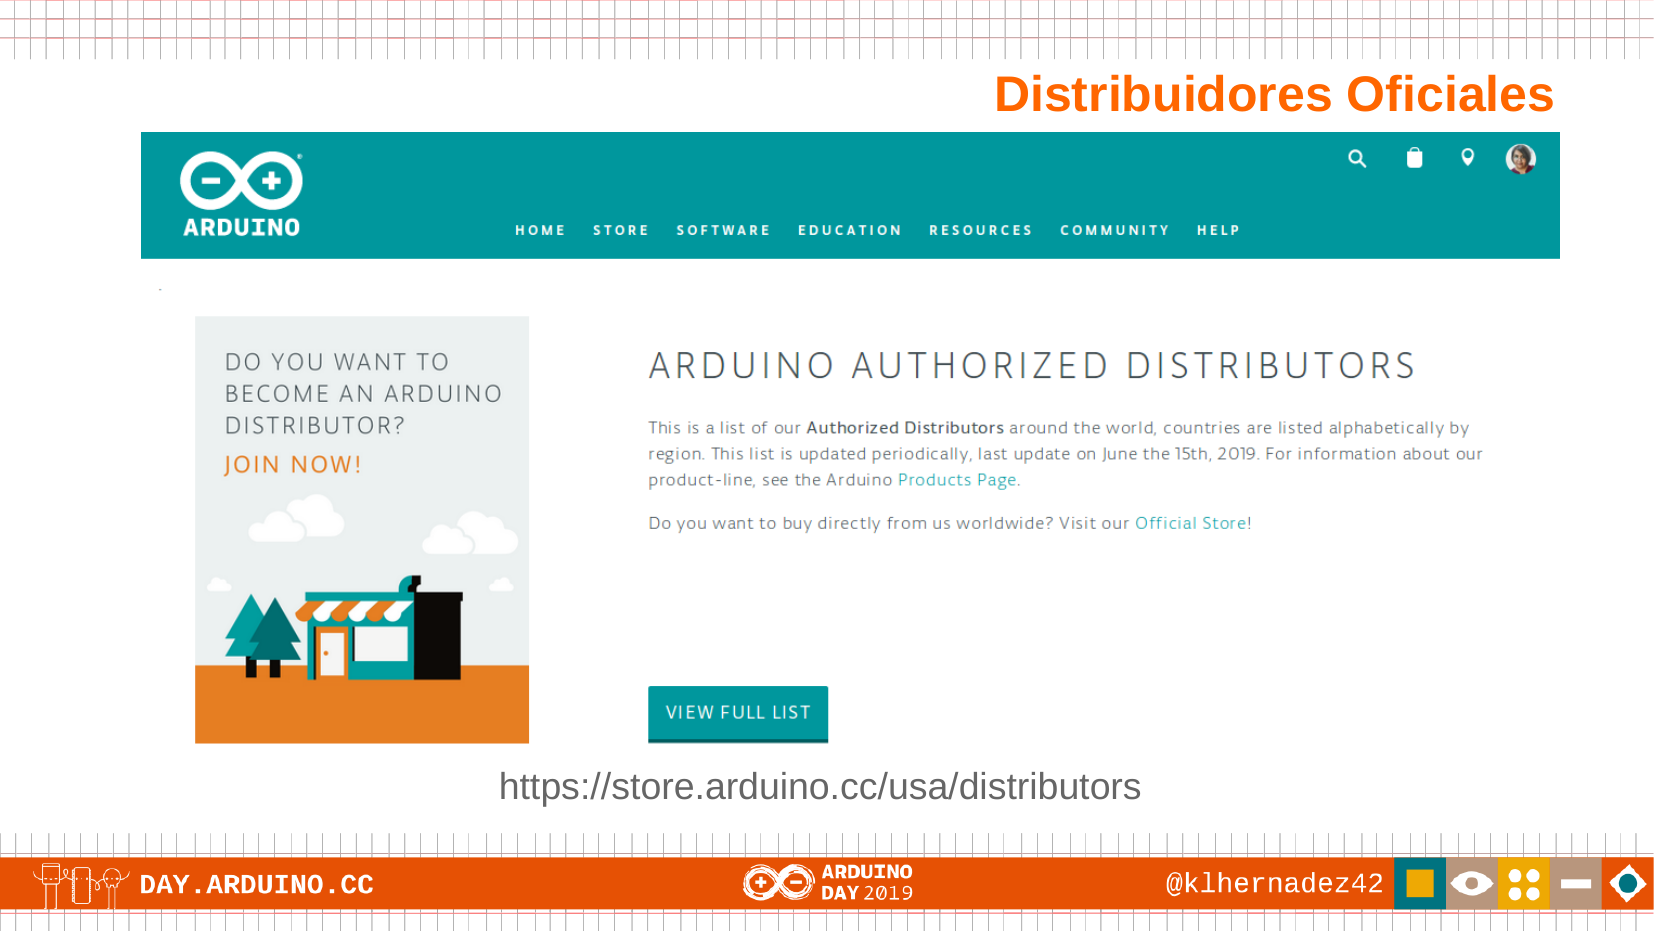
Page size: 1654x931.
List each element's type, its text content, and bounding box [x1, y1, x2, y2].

picture [0, 0, 1654, 931]
text_box https://store.arduino.cc/usa/distributors [484, 758, 1158, 815]
text_box Distribuidores Oficiales [979, 59, 1571, 130]
